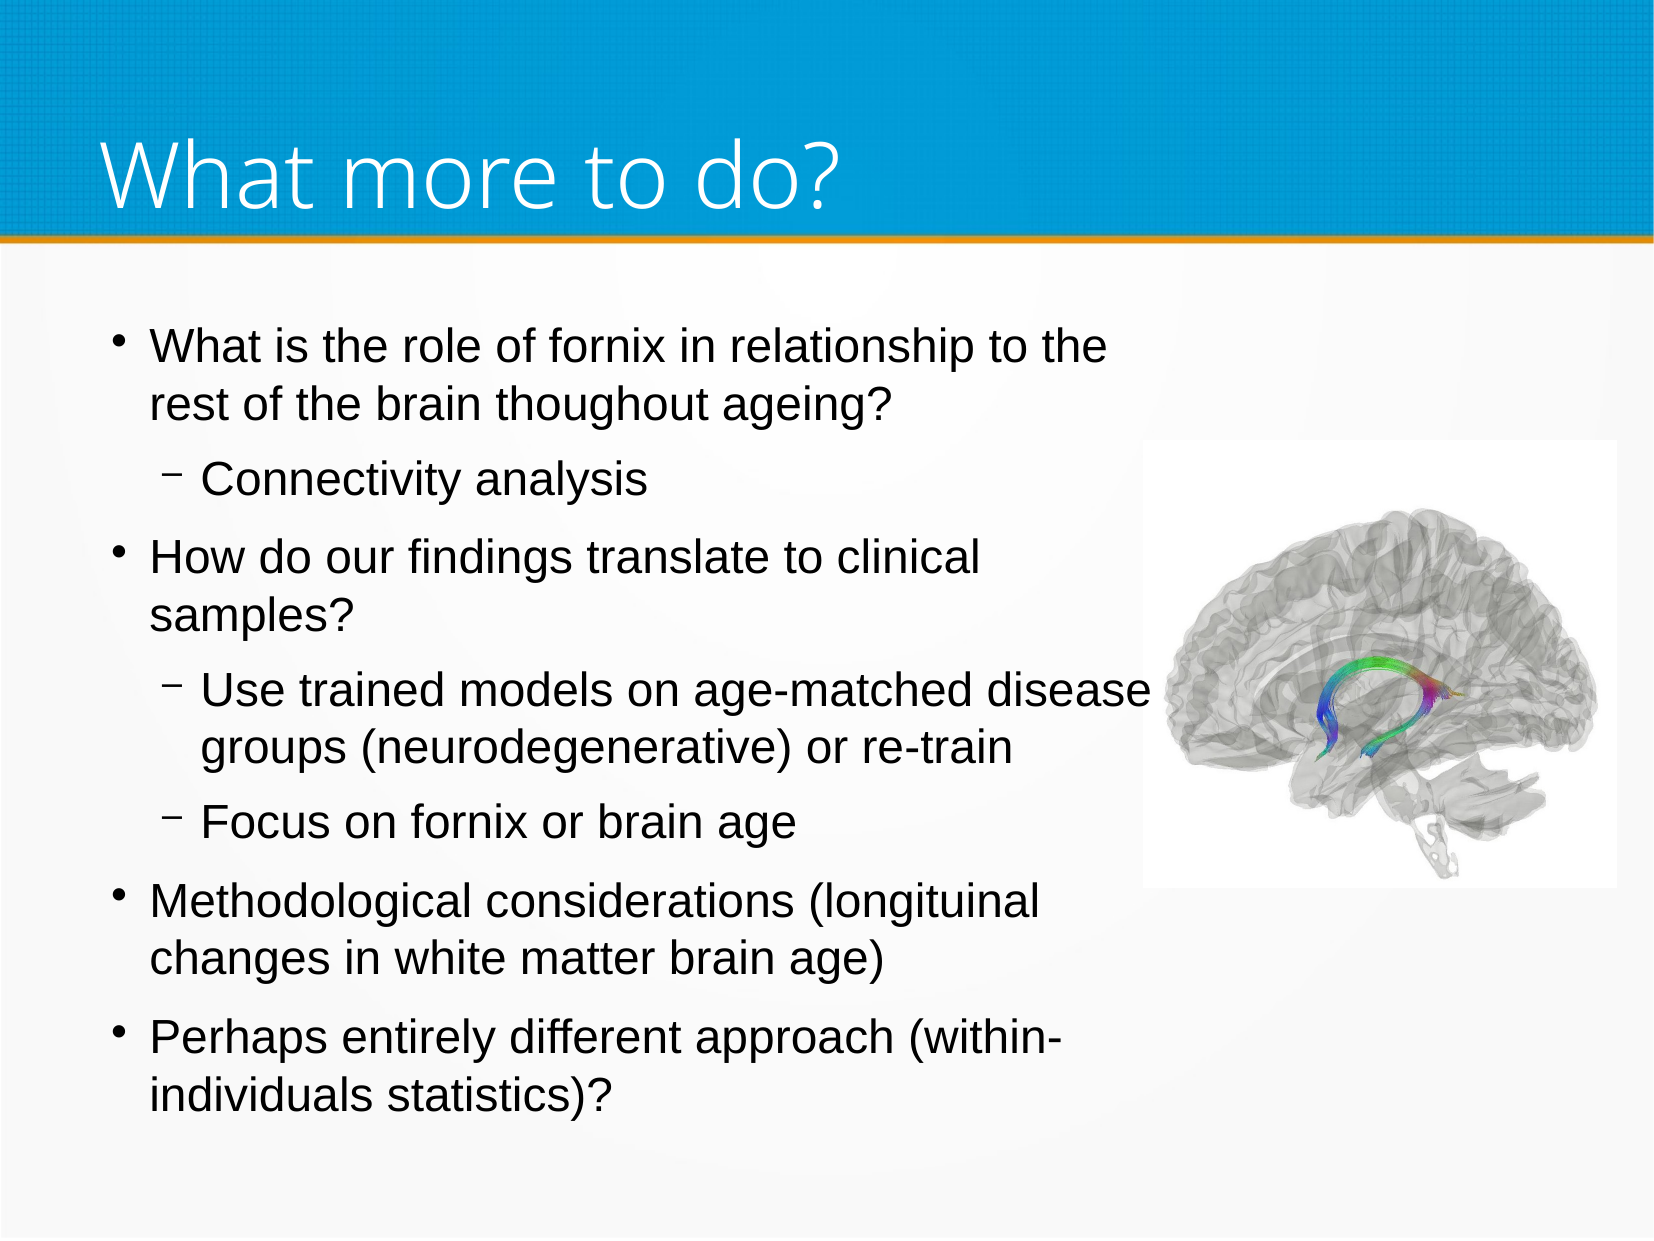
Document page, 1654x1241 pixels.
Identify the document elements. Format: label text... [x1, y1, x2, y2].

picture [0, 233, 1654, 1241]
title What more to do? [98, 19, 1654, 227]
list What is the role of fornix in relationship to the rest of the brain thoughout ageing? Connectivity analysis How do our findings translate to clinical samples? Use trained models on age-matched disease groups (neurodegenerative) or re-train Focus on fornix or brain age Methodological considerations (longituinal changes in white matter brain age) Perhaps entirely different approach (within-individuals statistics)? [98, 315, 1182, 1122]
